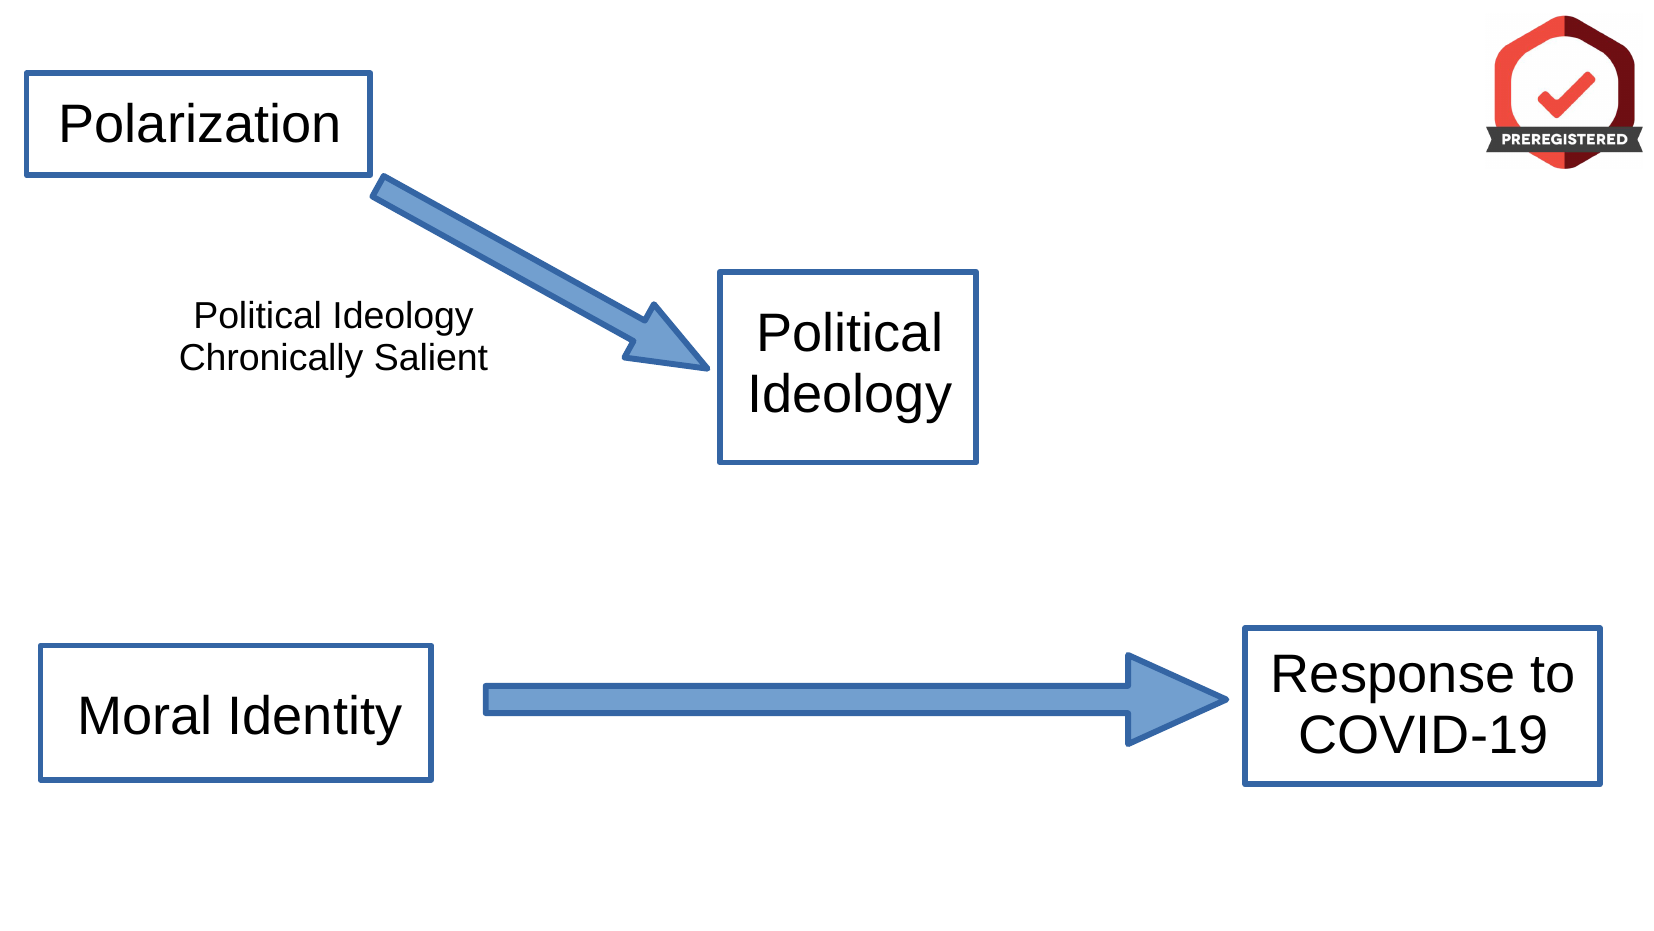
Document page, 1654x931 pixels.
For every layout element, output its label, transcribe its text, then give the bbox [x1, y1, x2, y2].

text_box Response to COVID-19 [1256, 636, 1592, 773]
text_box [40, 645, 432, 780]
text_box [485, 654, 1227, 745]
text_box Political Ideology Chronically Salient [164, 287, 504, 387]
text_box Polarization [43, 85, 358, 162]
picture [1485, 13, 1643, 169]
text_box [719, 271, 977, 463]
text_box Political Ideology [732, 295, 968, 432]
text_box [26, 73, 371, 175]
text_box Moral Identity [62, 678, 418, 754]
text_box [372, 175, 708, 369]
text_box [1245, 628, 1600, 785]
